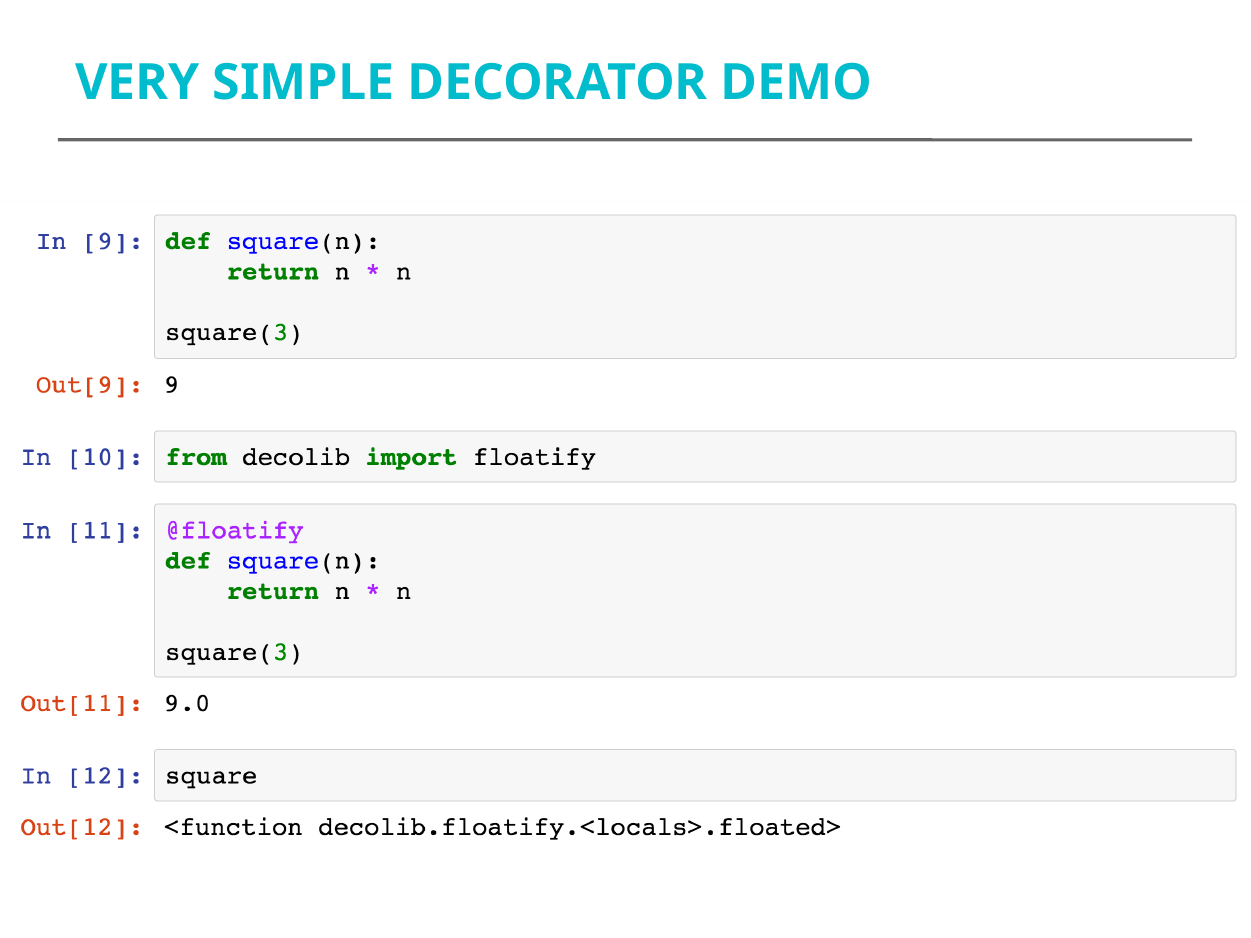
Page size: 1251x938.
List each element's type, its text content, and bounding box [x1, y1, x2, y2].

title VERY SIMPLE DECORATOR DEMO [62, 37, 1188, 122]
picture [0, 200, 1250, 854]
